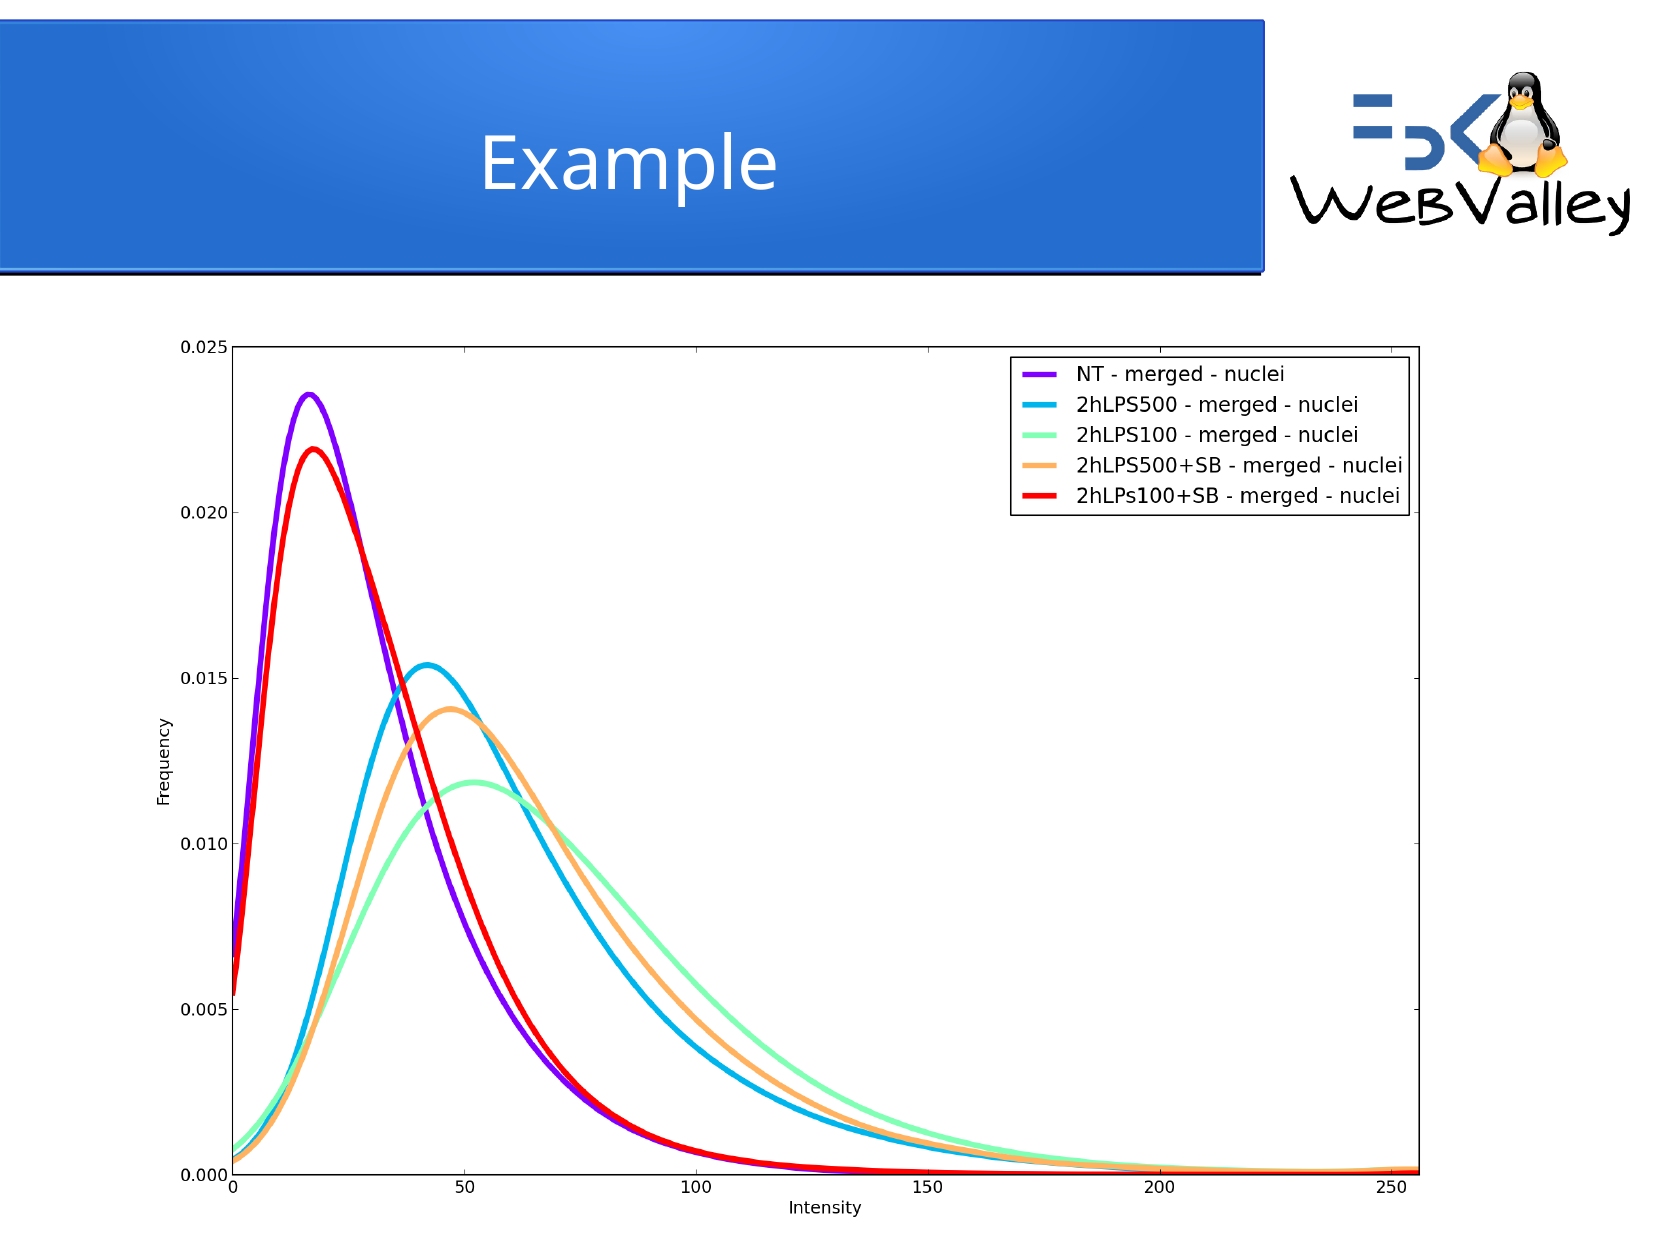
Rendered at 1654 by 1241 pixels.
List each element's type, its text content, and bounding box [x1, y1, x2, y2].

text_box Example [0, 101, 1262, 201]
picture [1290, 70, 1630, 237]
picture [118, 295, 1495, 1226]
